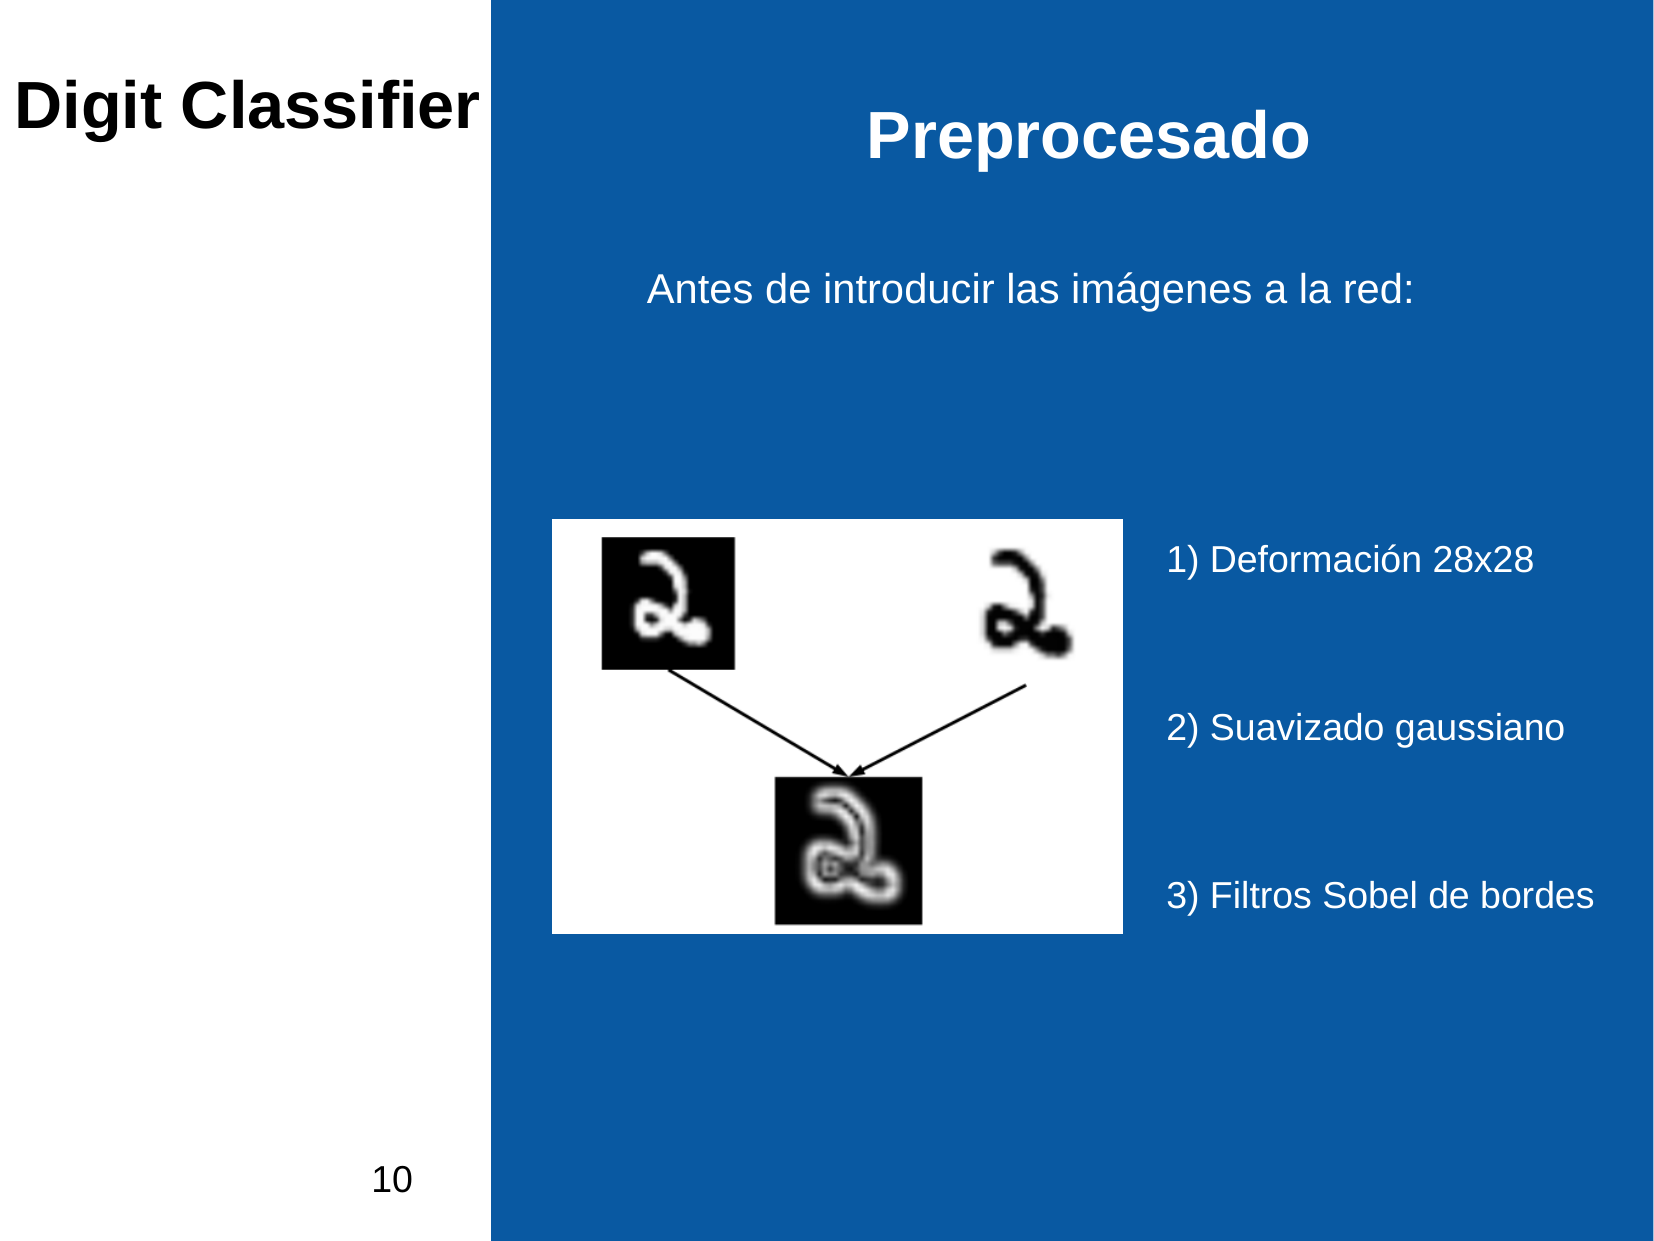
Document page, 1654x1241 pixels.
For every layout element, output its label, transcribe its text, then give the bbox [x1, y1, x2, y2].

title Preprocesado [731, 40, 1447, 231]
text_box Deformación 28x28 Suavizado gaussiano Filtros Sobel de bordes [1151, 531, 1625, 963]
list Antes de introducir las imágenes a la red: [590, 265, 1595, 1074]
title Digit Classifier [11, 30, 485, 180]
picture [491, 0, 1654, 1241]
